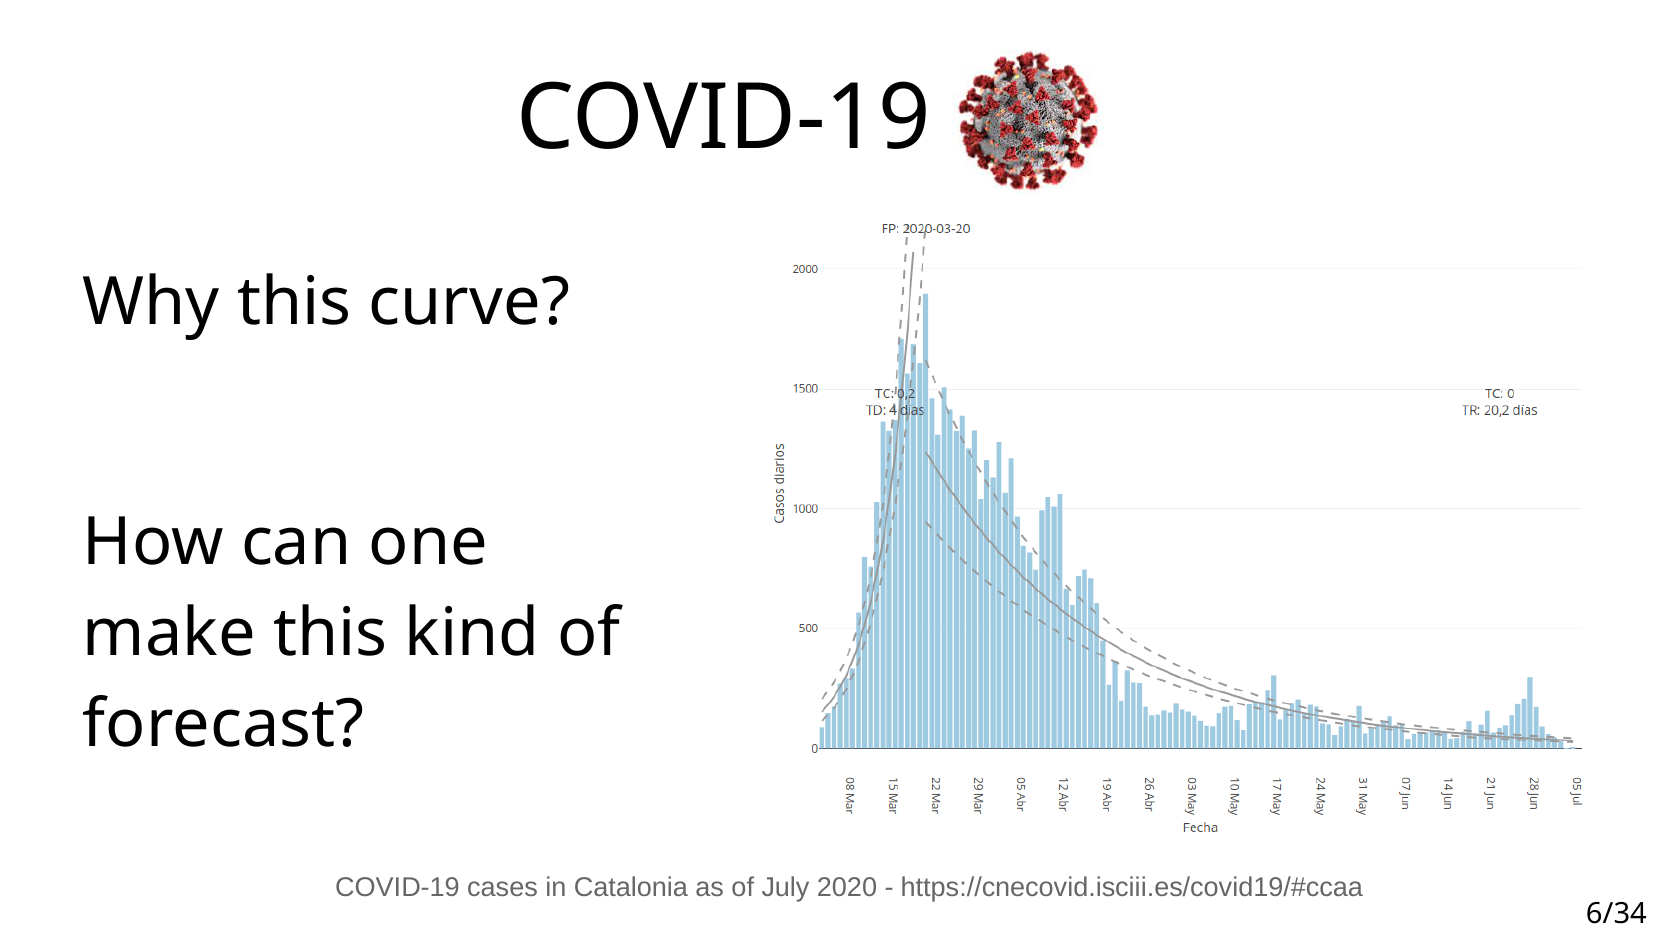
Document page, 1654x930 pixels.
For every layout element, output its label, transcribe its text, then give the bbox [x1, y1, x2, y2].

picture [762, 194, 1600, 841]
list Why this curve? How can one make this kind of forecast? [82, 252, 661, 793]
text_box COVID-19 cases in Catalonia as of July 2020 - https://cnecovid.isciii.es/covid19/#ccaa [120, 858, 1586, 916]
title COVID-19 [82, 1, 1366, 225]
